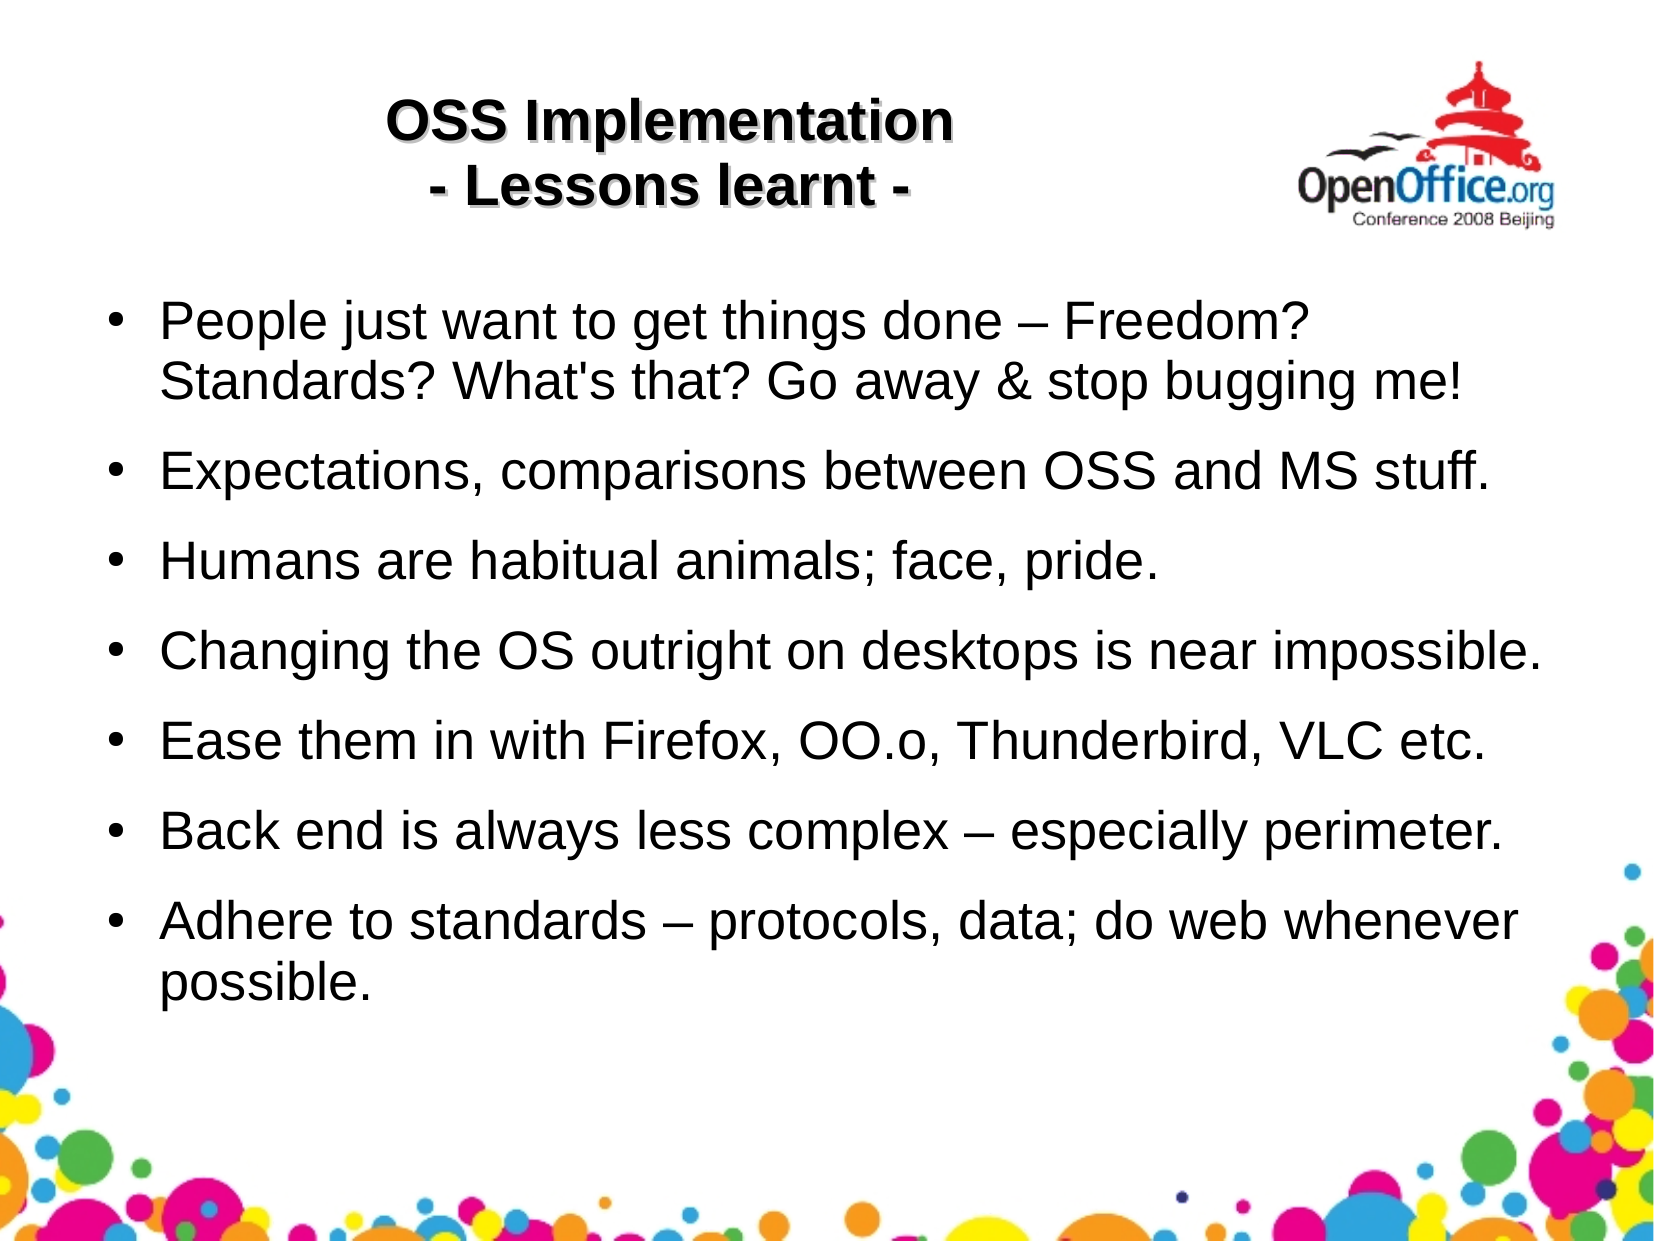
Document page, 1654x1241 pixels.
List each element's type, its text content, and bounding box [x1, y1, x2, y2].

picture [1285, 51, 1569, 250]
title OSS Implementation - Lessons learnt - [82, 49, 1258, 257]
picture [0, 810, 1654, 1241]
list People just want to get things done – Freedom? Standards? What's that? Go away & stop bugging me! Expectations, comparisons between OSS and MS stuff. Humans are habitual animals; face, pride. Changing the OS outright on desktops is near impossible. Ease them in with Firefox, OO.o, Thunderbird, VLC etc. Back end is always less complex – especially perimeter. Adhere to standards – protocols, data; do web whenever possible. [88, 290, 1577, 1103]
